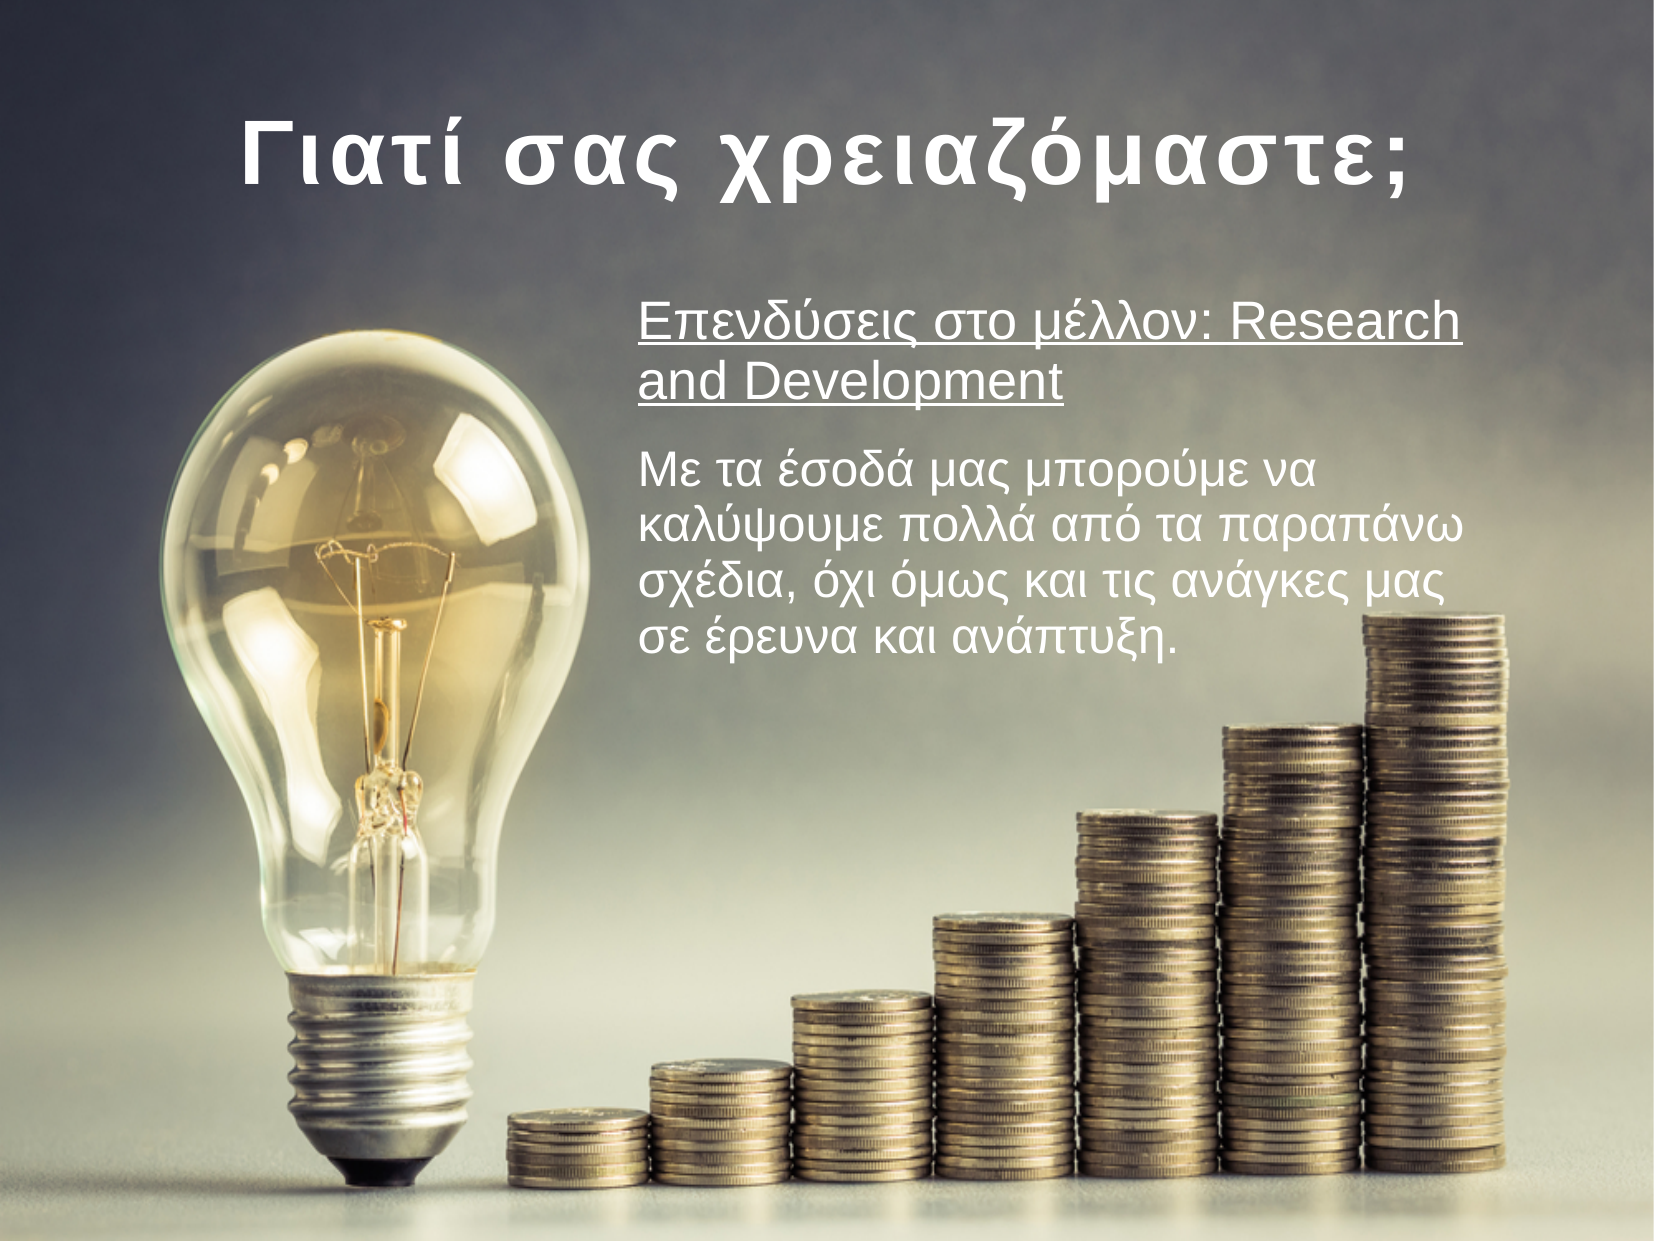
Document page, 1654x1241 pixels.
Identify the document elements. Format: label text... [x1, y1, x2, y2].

picture [0, 0, 1654, 1241]
list Επενδύσεις στο μέλλον: Research and Development Με τα έσοδά μας μπορούμε να καλύψουμε πολλά από τα παραπάνω σχέδια, όχι όμως και τις ανάγκες μας σε έρευνα και ανάπτυξη. [566, 290, 1512, 1109]
title Γιατί σας χρειαζόμαστε; [82, 49, 1571, 257]
